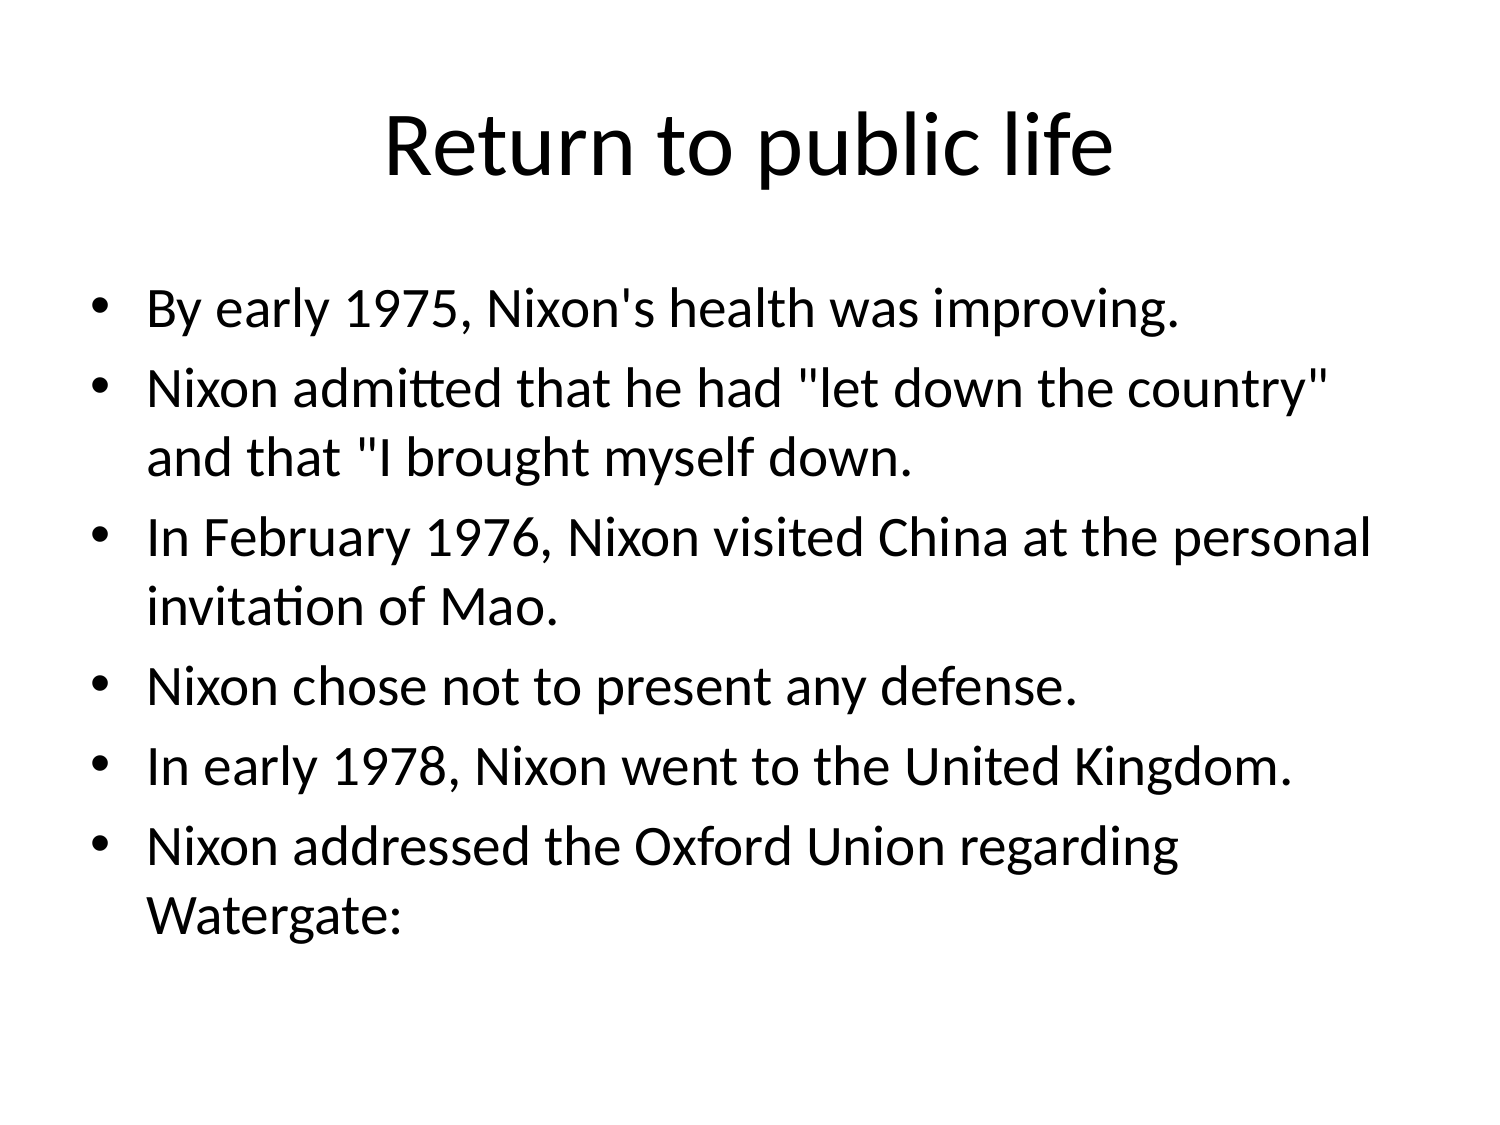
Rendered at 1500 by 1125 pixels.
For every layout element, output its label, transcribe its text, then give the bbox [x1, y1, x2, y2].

list By early 1975, Nixon's health was improving. Nixon admitted that he had "let down the country" and that "I brought myself down. In February 1976, Nixon visited China at the personal invitation of Mao. Nixon chose not to present any defense. In early 1978, Nixon went to the United Kingdom. Nixon addressed the Oxford Union regarding Watergate: [75, 262, 1425, 1005]
title Return to public life [75, 45, 1425, 233]
